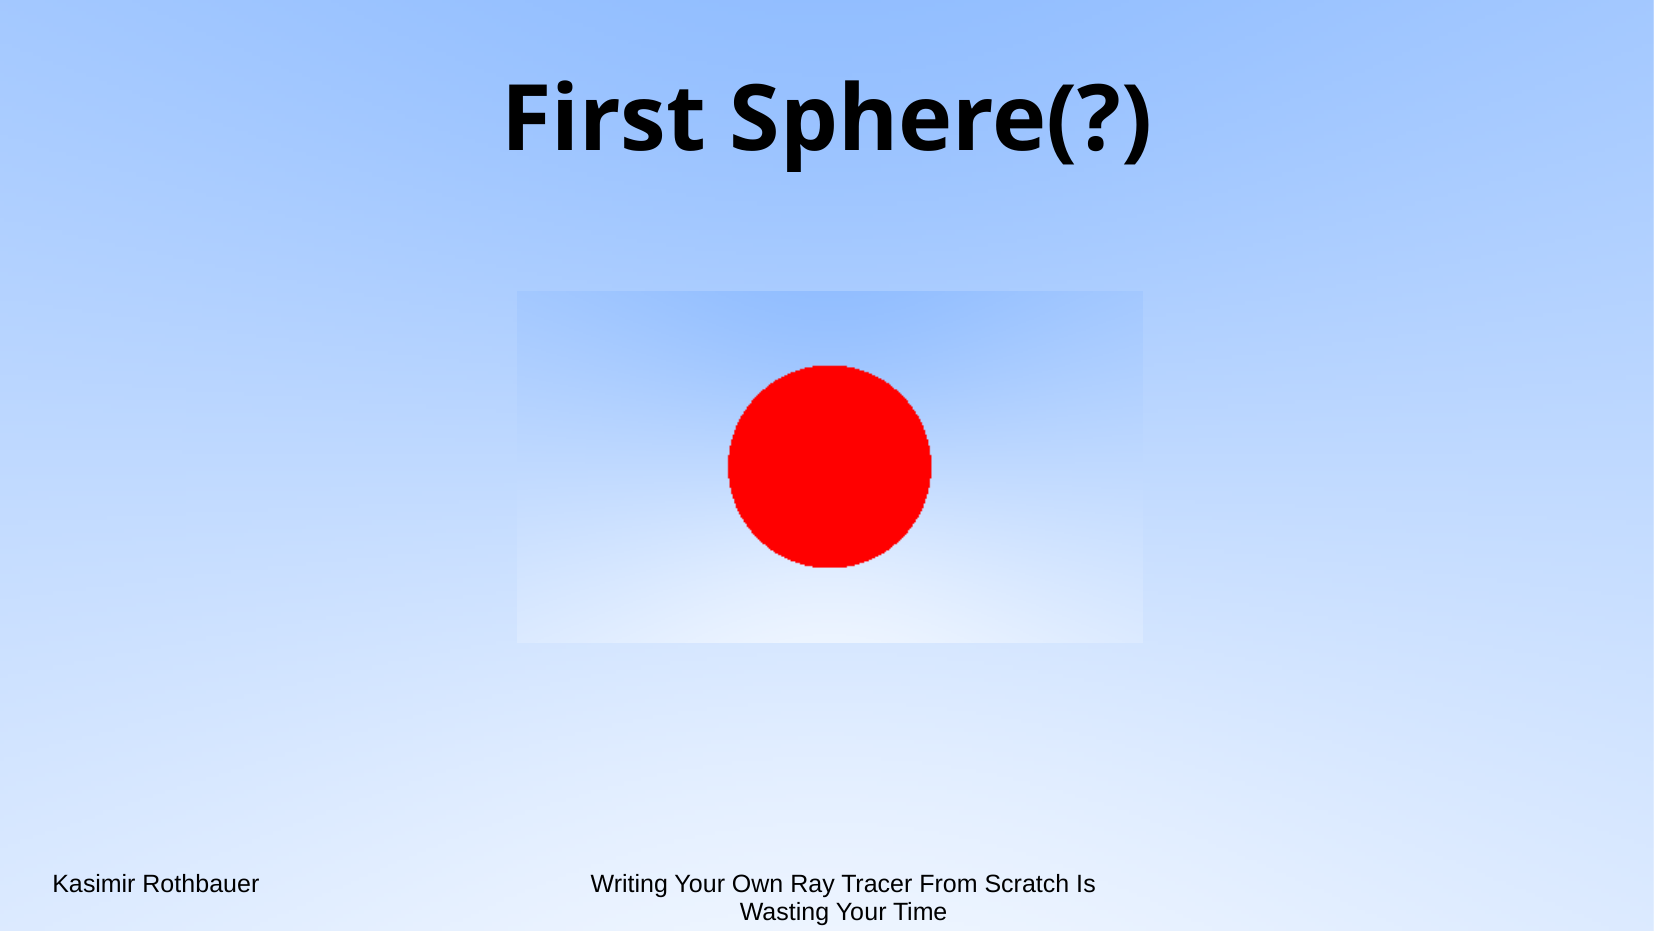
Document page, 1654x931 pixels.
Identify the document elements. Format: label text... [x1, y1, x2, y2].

text_box Writing Your Own Ray Tracer From Scratch Is Wasting Your Time [562, 862, 1126, 931]
text_box Kasimir Rothbauer [37, 862, 413, 906]
picture [0, 0, 1654, 931]
title First Sphere(?) [82, 37, 1571, 193]
